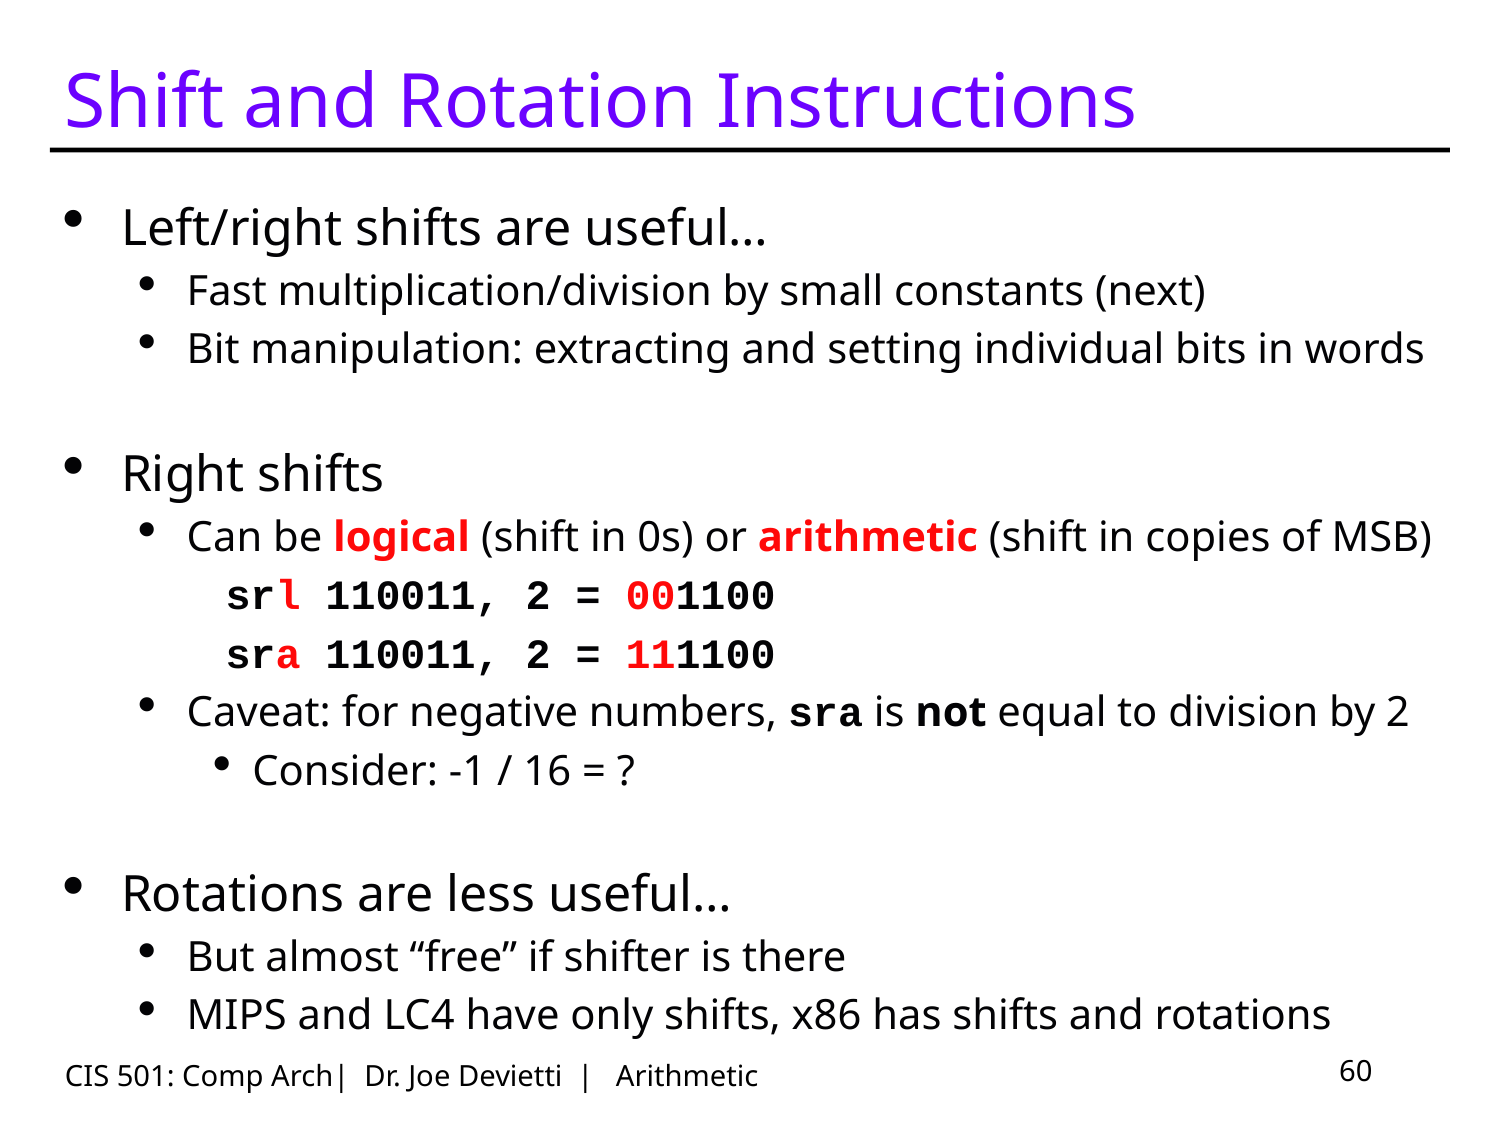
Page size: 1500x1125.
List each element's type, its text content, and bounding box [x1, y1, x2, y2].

text_box Left/right shifts are useful… Fast multiplication/division by small constants (next) Bit manipulation: extracting and setting individual bits in words Right shifts Can be logical (shift in 0s) or arithmetic (shift in copies of MSB) srl 110011, 2 = 001100 sra 110011, 2 = 111100 Caveat: for negative numbers, sra is not equal to division by 2 Consider: -1 / 16 = ? Rotations are less useful… But almost “free” if shifter is there MIPS and LC4 have only shifts, x86 has shifts and rotations [49, 187, 1450, 1025]
text_box Shift and Rotation Instructions [49, 37, 1363, 150]
text_box <number> [1074, 1049, 1388, 1100]
text_box CIS 501: Comp Arch| Dr. Joe Devietti | Arithmetic [49, 1049, 988, 1100]
